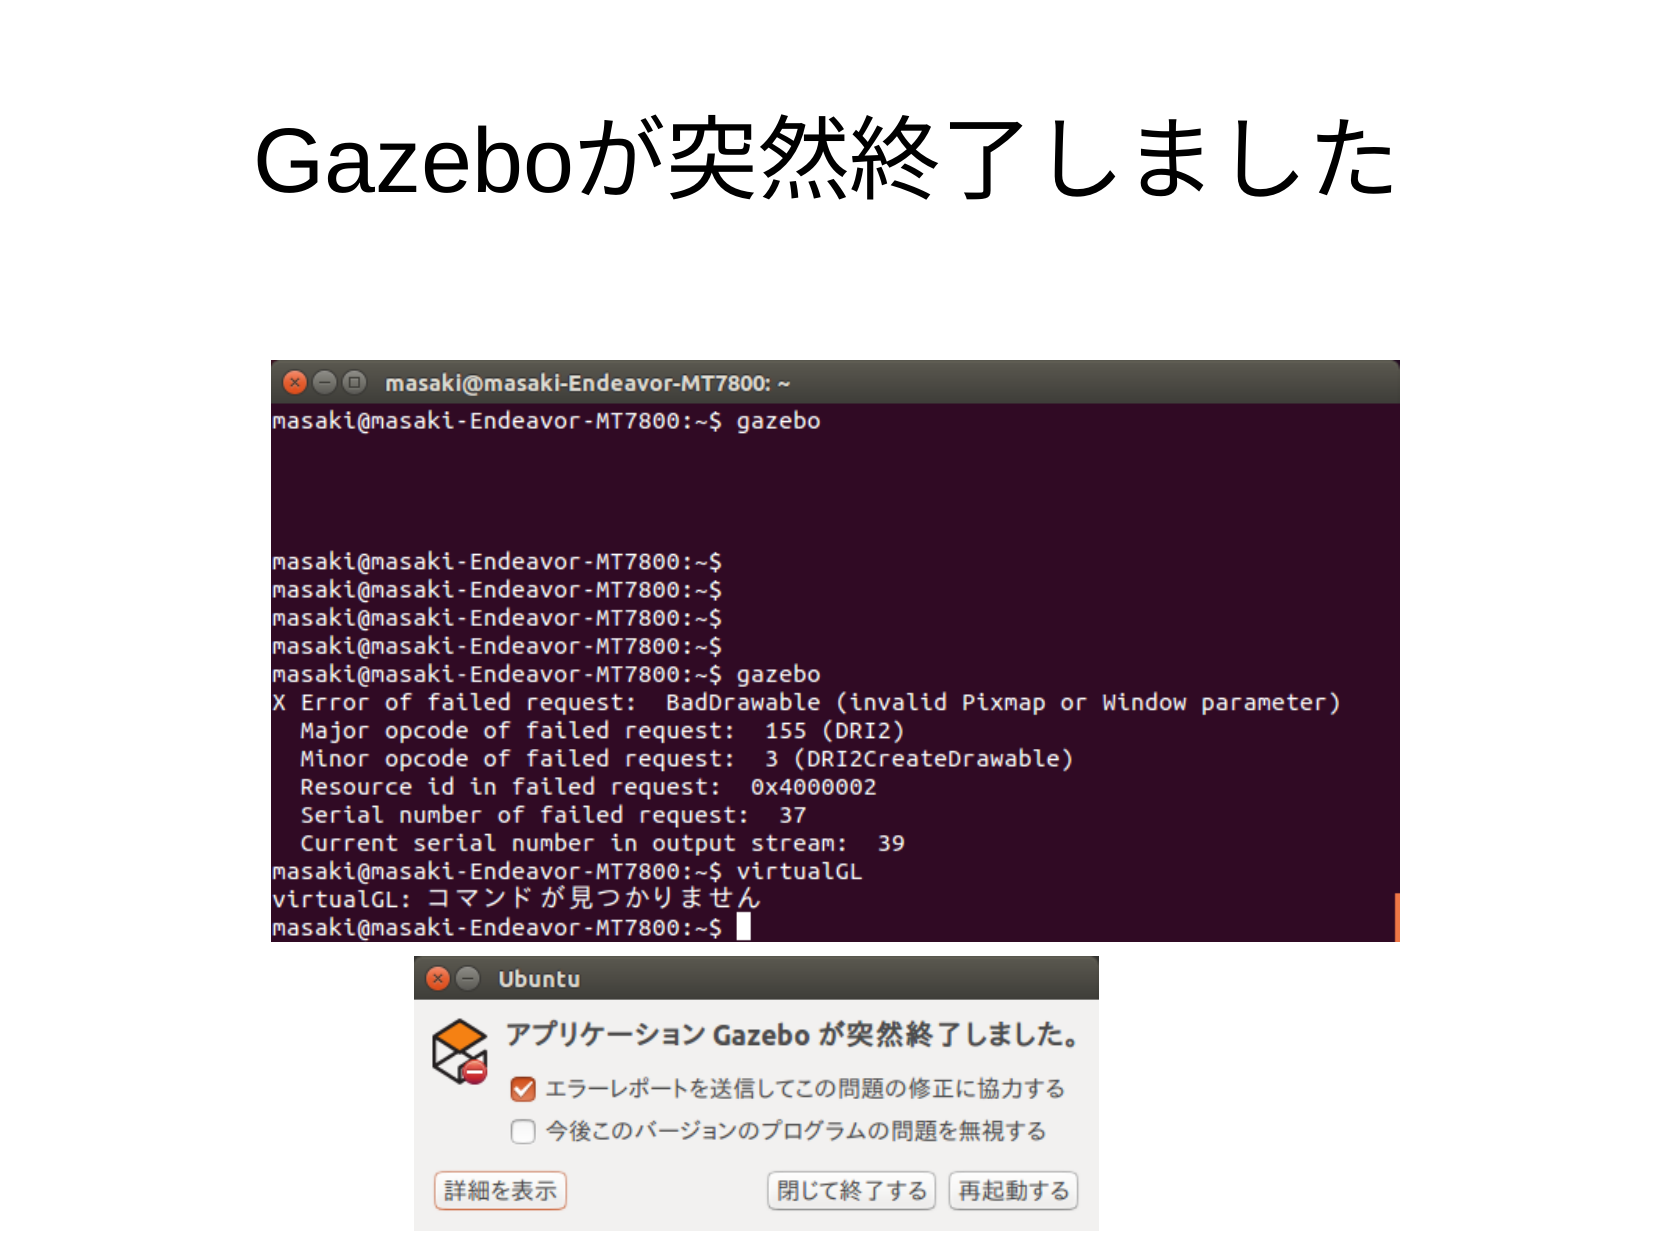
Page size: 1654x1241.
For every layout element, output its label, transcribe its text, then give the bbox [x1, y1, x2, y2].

picture [271, 360, 1400, 942]
title Gazeboが突然終了しました [82, 49, 1571, 257]
picture [414, 956, 1099, 1231]
